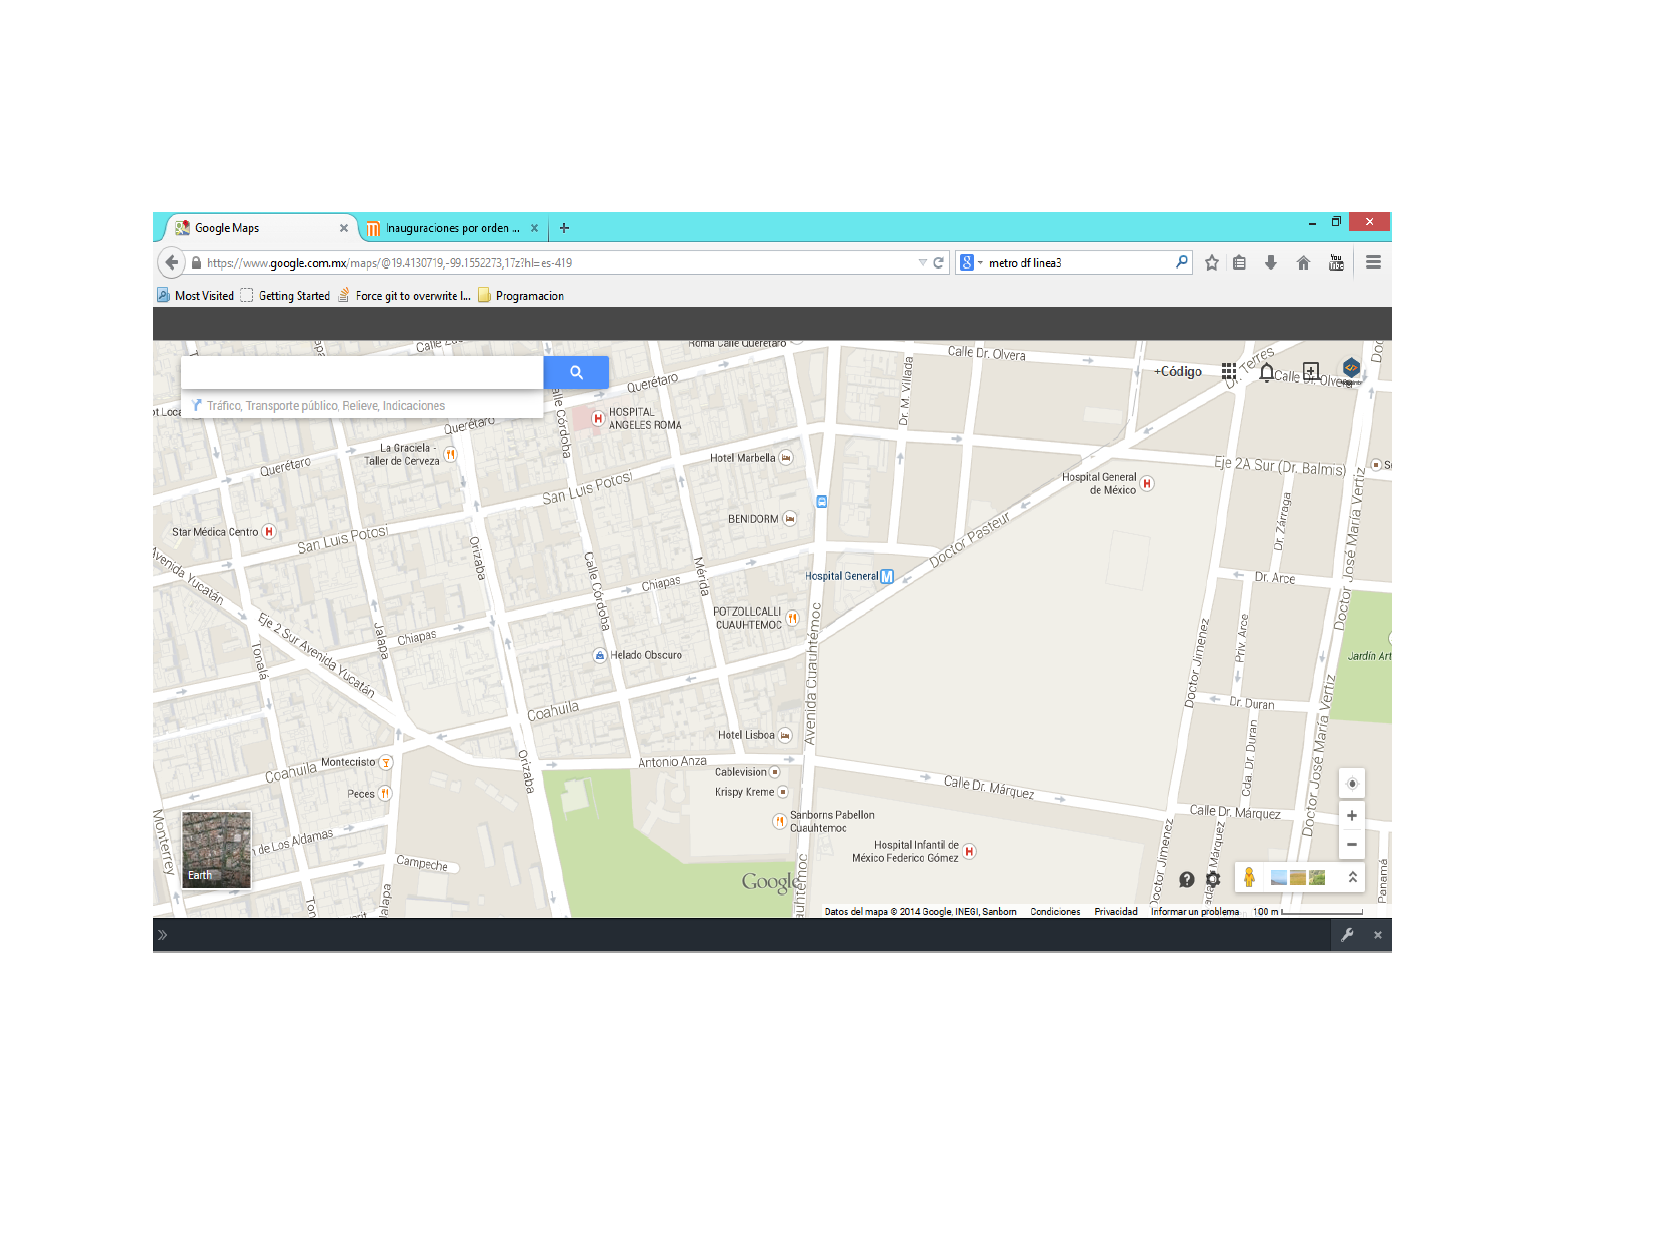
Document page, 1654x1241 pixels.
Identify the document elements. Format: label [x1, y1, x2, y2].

picture [153, 212, 1392, 953]
